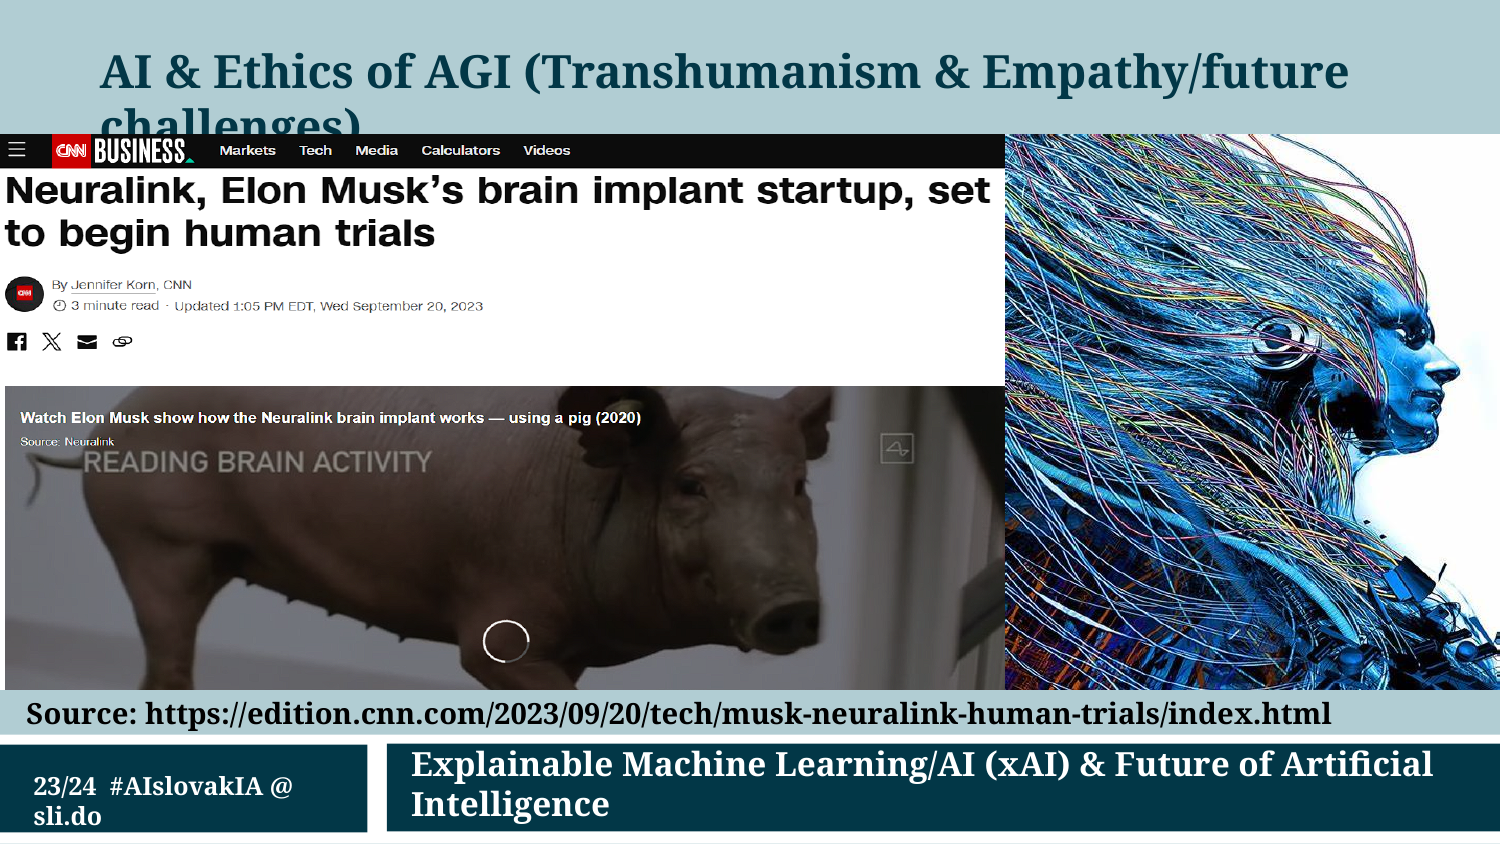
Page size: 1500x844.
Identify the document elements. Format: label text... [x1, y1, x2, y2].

text_box Source: https://edition.cnn.com/2023/09/20/tech/musk-neuralink-human-trials/index.html [15, 689, 1485, 744]
text_box AI & Ethics of AGI (Transhumanism & Empathy/future challenges) [88, 36, 1500, 134]
text_box 23/24 #AIslovakIA @ sli.do [22, 764, 362, 808]
text_box Explainable Machine Learning/AI (xAI) & Future of Artificial Intelligence [400, 740, 1500, 826]
picture [0, 134, 1500, 690]
